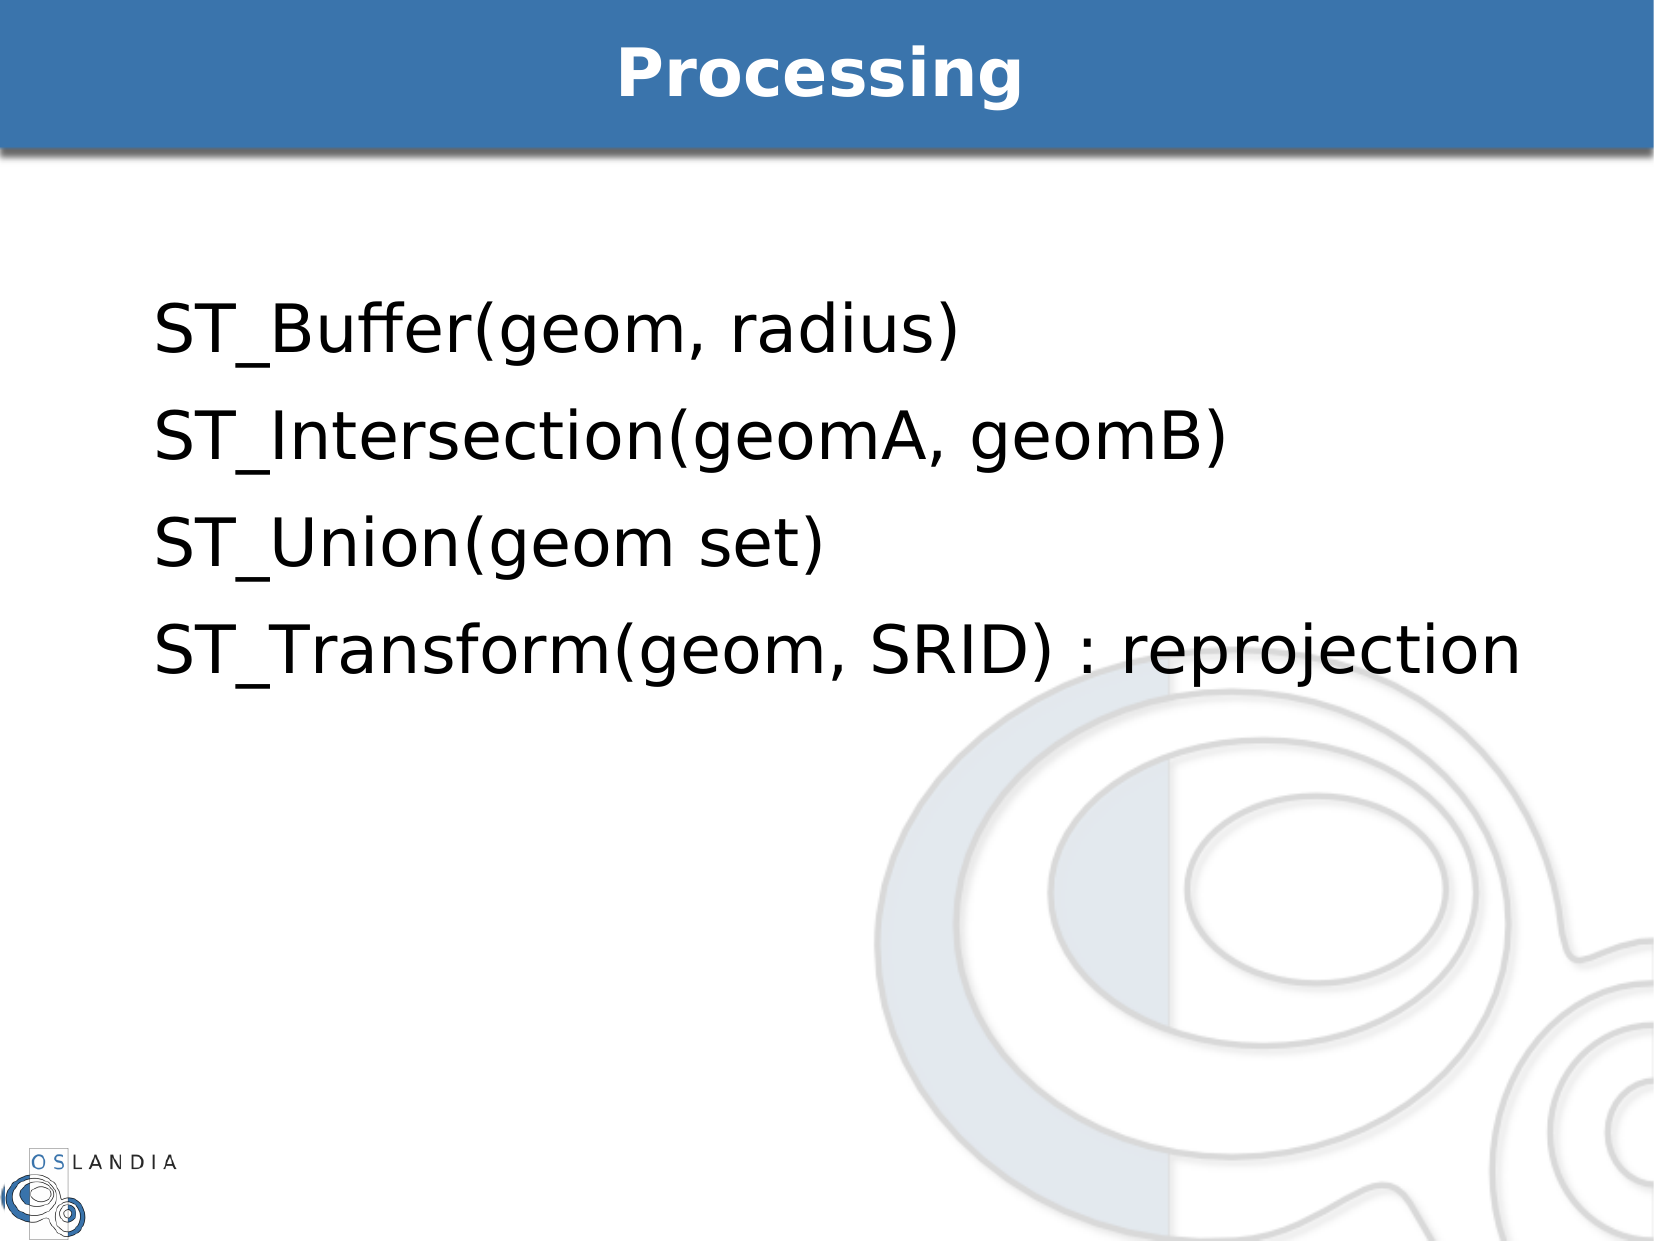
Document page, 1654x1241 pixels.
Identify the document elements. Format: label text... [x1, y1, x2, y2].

title Processing [76, 0, 1565, 148]
list ST_Buffer(geom, radius) ST_Intersection(geomA, geomB) ST_Union(geom set) ST_Transform(geom, SRID) : reprojection [82, 290, 1571, 1109]
picture [0, 0, 1654, 1241]
